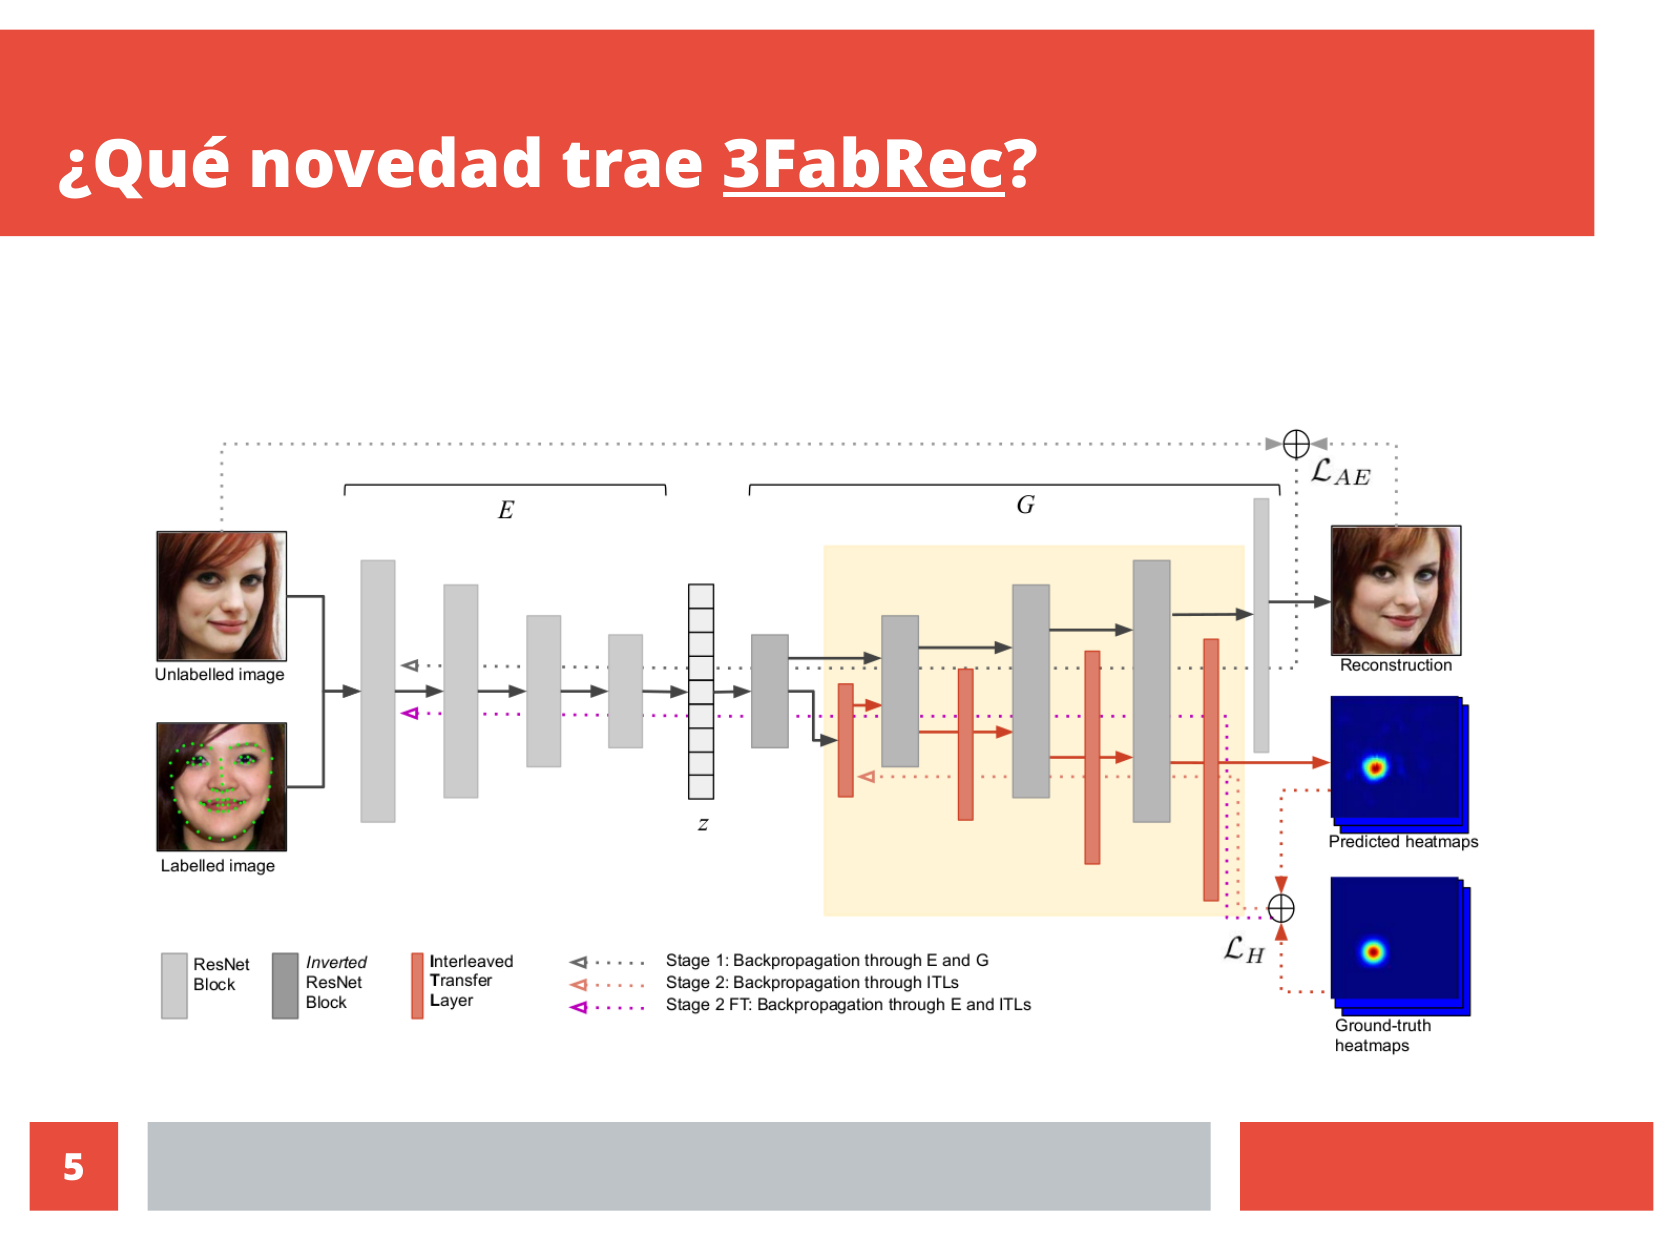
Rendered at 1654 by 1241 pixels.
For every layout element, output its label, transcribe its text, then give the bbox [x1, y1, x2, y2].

title ¿Qué novedad trae 3FabRec? [59, 59, 1595, 207]
picture [59, 348, 1565, 1069]
